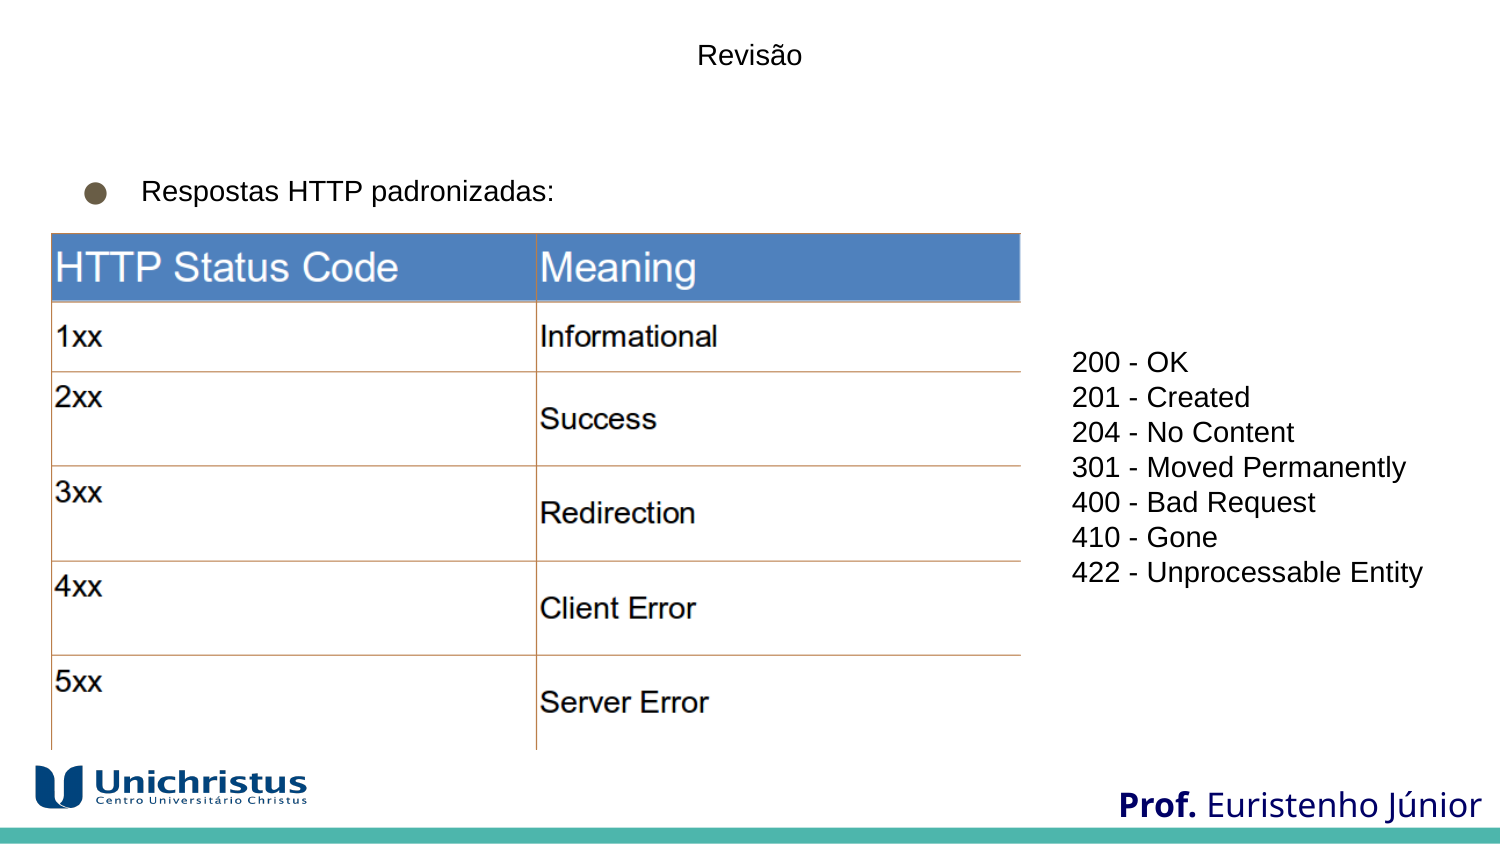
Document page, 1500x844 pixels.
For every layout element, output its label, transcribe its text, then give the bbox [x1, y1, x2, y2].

picture [31, 763, 311, 810]
text_box 200 - OK 201 - Created 204 - No Content 301 - Moved Permanently 400 - Bad Request 410 - Gone 422 - Unprocessable Entity [1056, 276, 1468, 656]
title Revisão [51, 20, 1449, 137]
picture [51, 233, 1021, 750]
list Respostas HTTP padronizadas: [51, 152, 1449, 750]
text_box Prof. Euristenho Júnior [1103, 773, 1500, 829]
